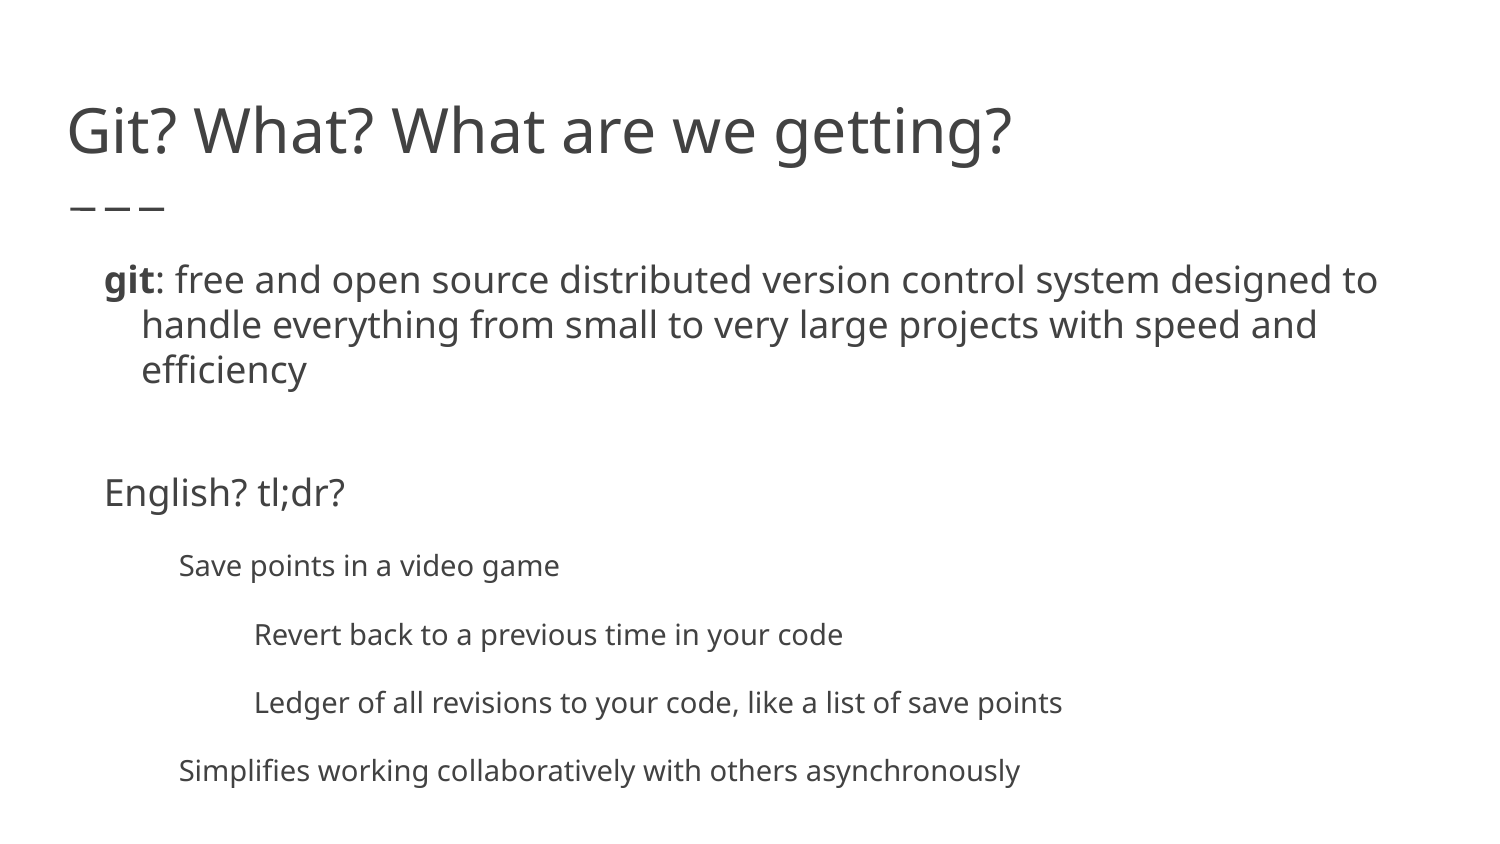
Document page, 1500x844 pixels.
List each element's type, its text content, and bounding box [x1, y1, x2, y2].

list git: free and open source distributed version control system designed to handle everything from small to very large projects with speed and efficiency English? tl;dr? Save points in a video game Revert back to a previous time in your code Ledger of all revisions to your code, like a list of save points Simplifies working collaboratively with others asynchronously [51, 240, 1449, 750]
title Git? What? What are we getting? [51, 61, 1449, 182]
